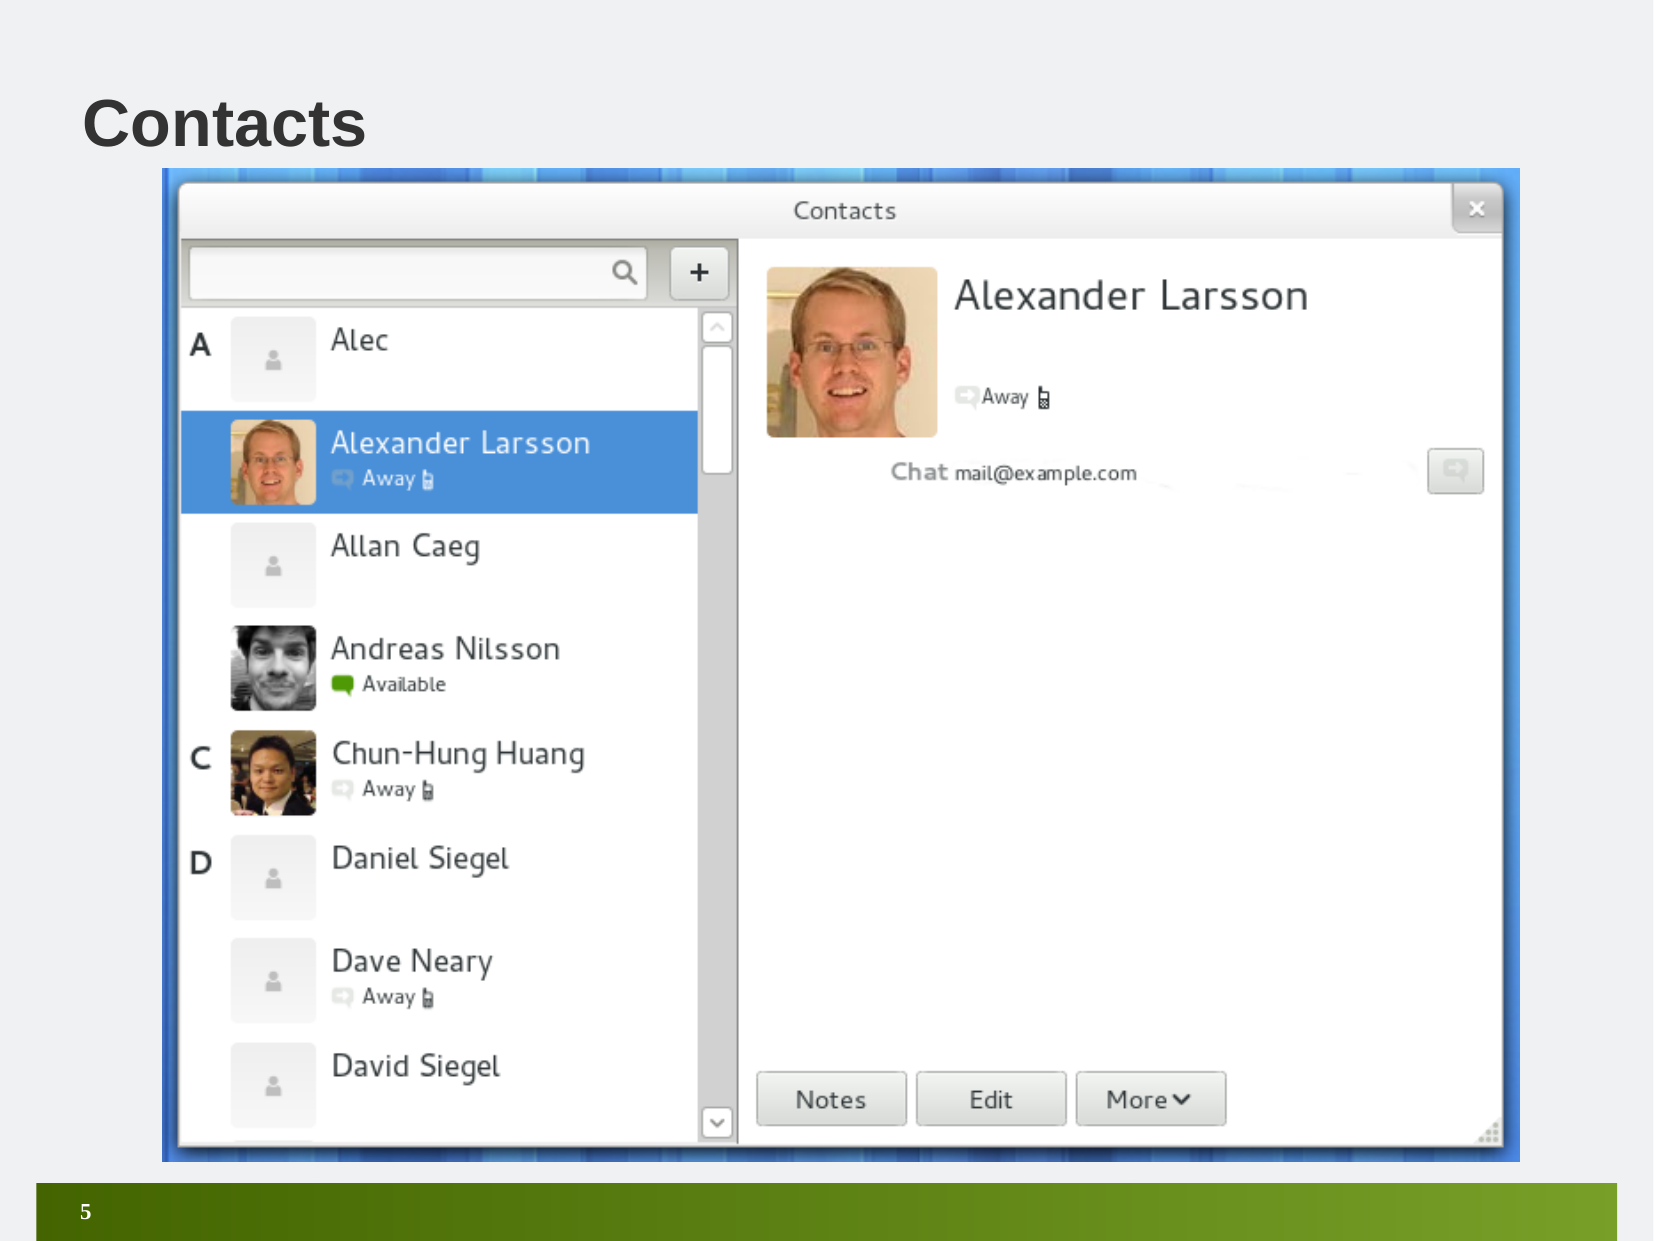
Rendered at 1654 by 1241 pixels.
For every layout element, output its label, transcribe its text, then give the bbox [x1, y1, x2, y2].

title Contacts [82, 49, 1571, 198]
picture [0, 0, 1654, 1241]
